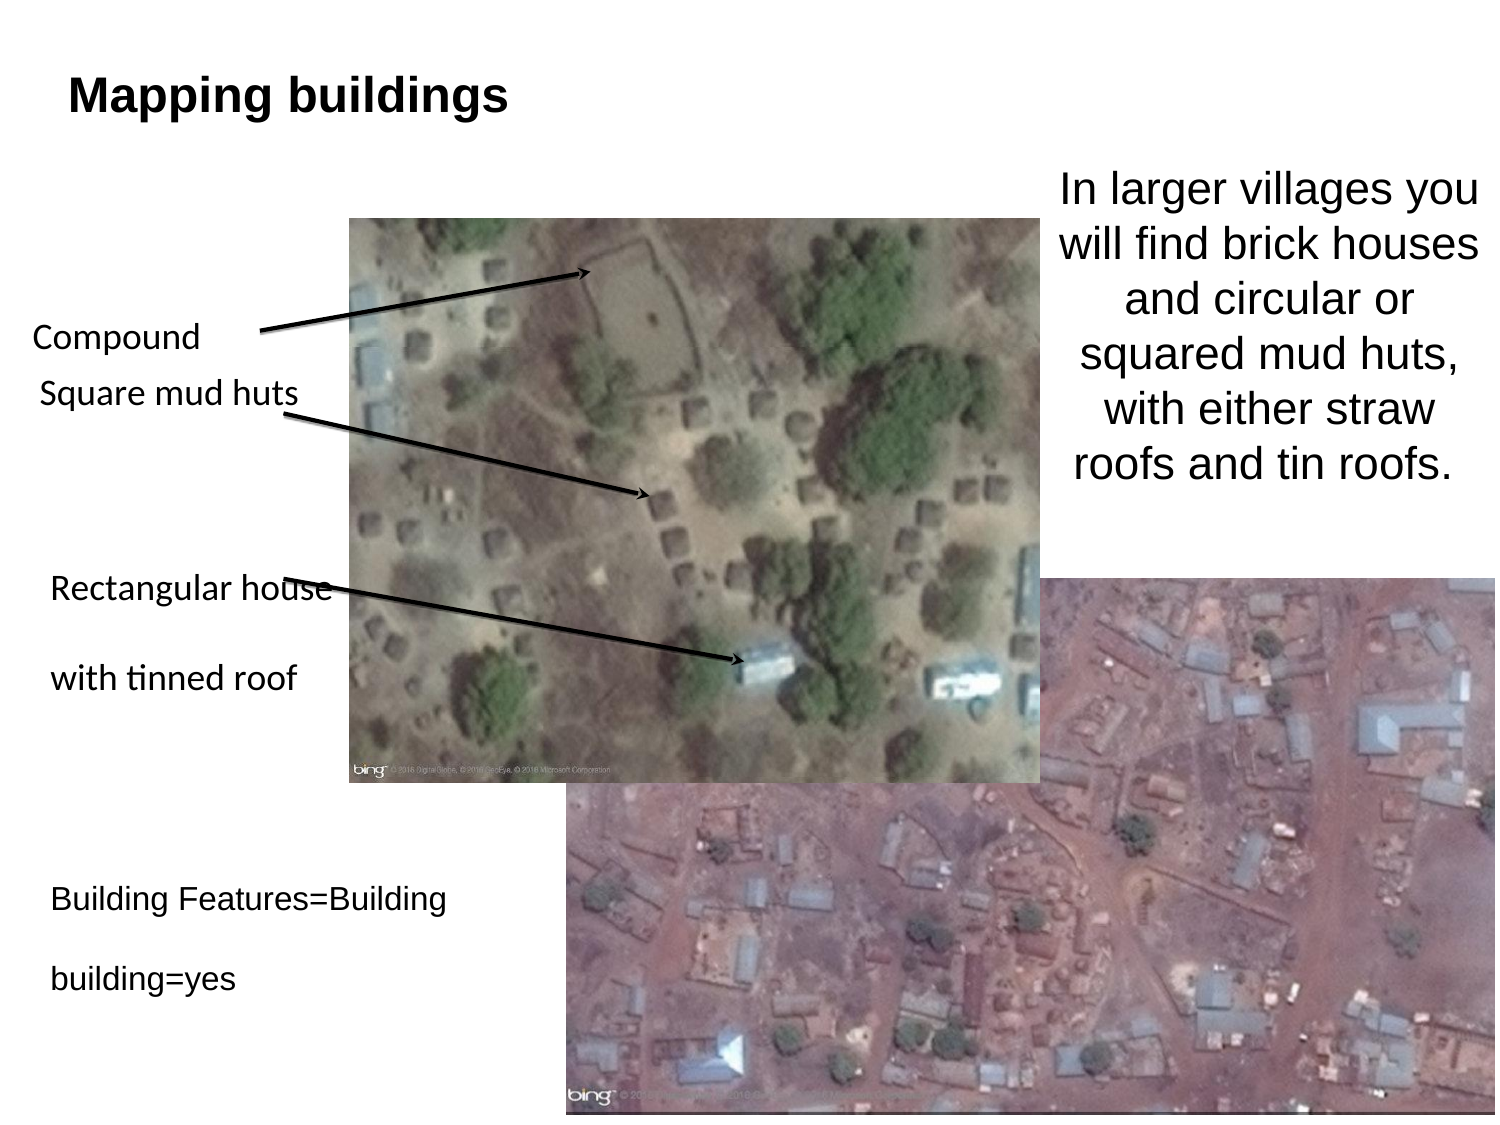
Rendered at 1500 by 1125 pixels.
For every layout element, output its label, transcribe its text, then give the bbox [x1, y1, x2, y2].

text_box Mapping buildings [53, 54, 1459, 131]
text_box Compound [17, 304, 305, 366]
title In larger villages you will find brick houses and circular or squared mud huts, with either straw roofs and tin roofs. [1039, 147, 1500, 556]
text_box Square mud huts [24, 360, 319, 502]
text_box Building Features=Building building=yes [35, 862, 633, 1125]
picture [349, 218, 1495, 1115]
text_box Rectangular house with tinned roof [35, 555, 352, 662]
